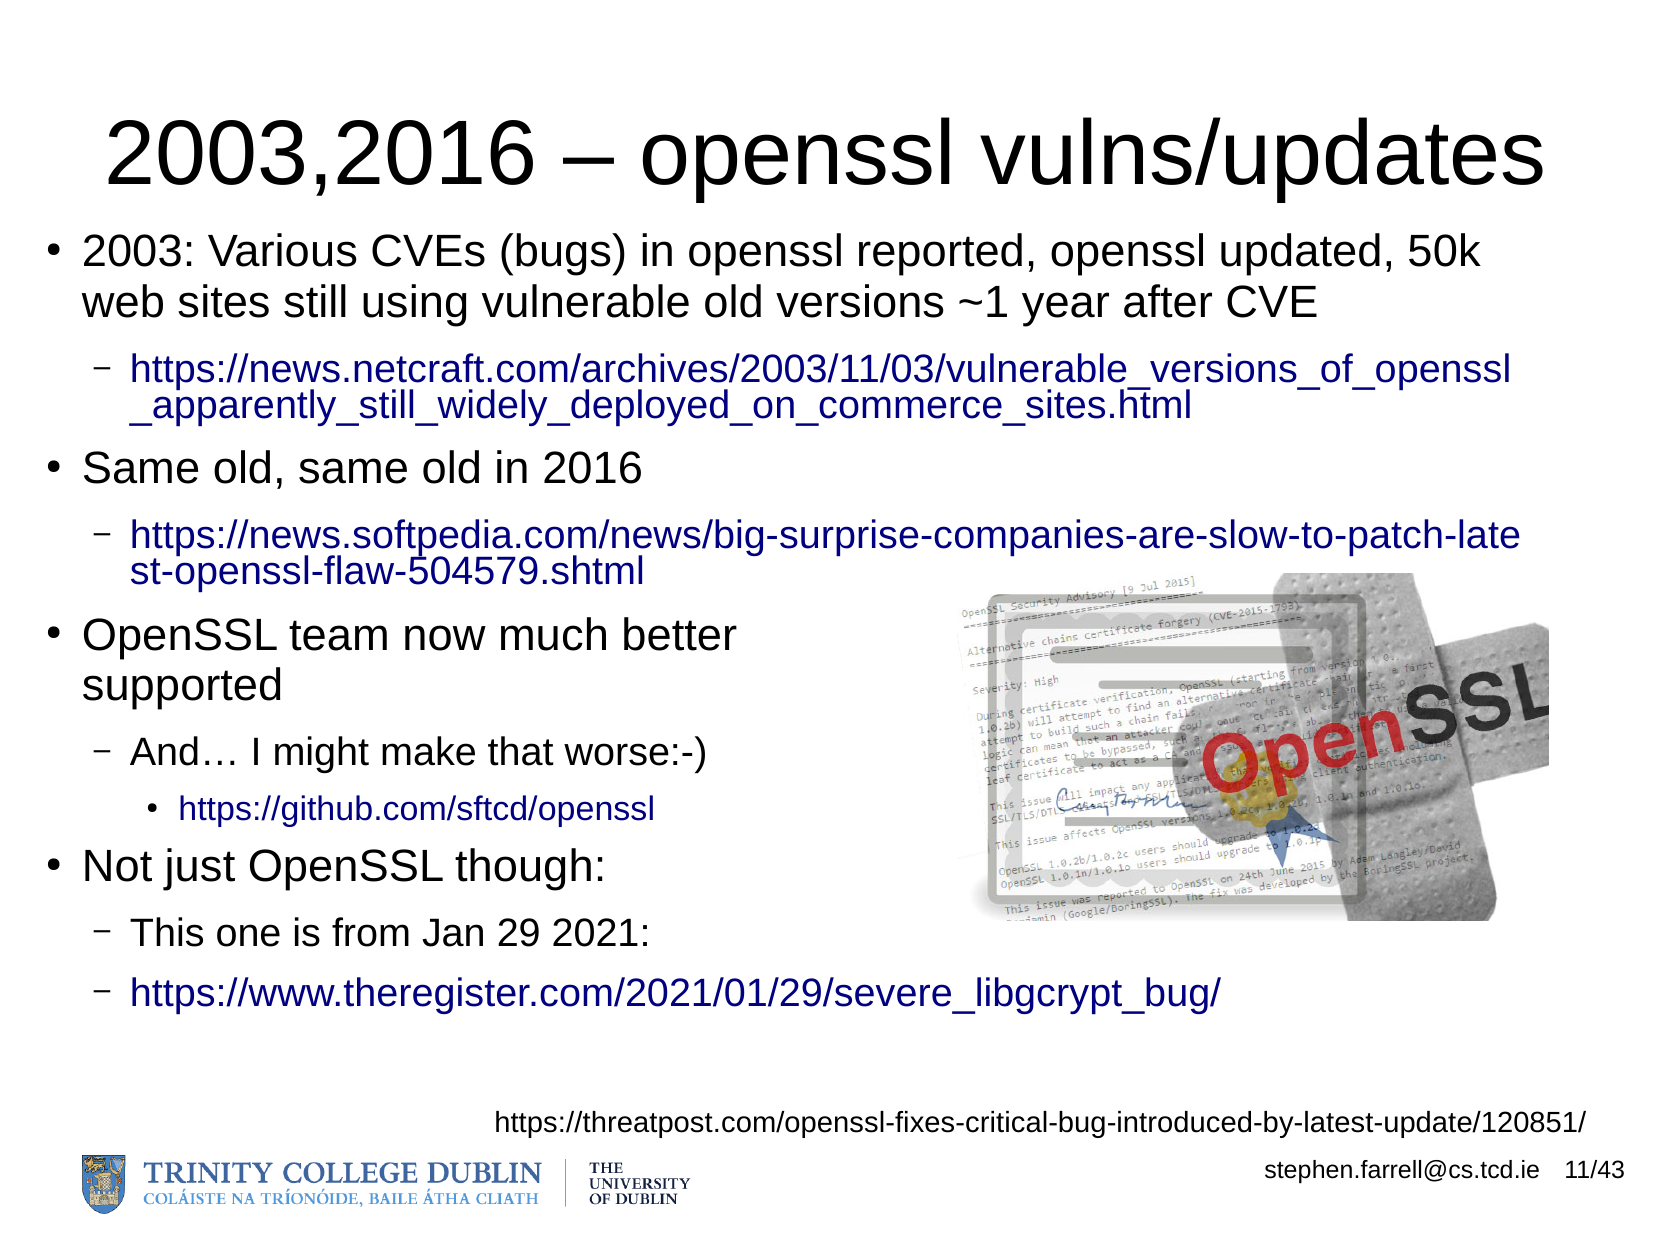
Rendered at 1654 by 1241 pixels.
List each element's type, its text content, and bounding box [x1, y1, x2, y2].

text_box https://threatpost.com/openssl-fixes-critical-bug-introduced-by-latest-update/120851/ [479, 1098, 1621, 1156]
picture [82, 1155, 694, 1214]
title 2003,2016 – openssl vulns/updates [82, 49, 1571, 257]
list 2003: Various CVEs (bugs) in openssl reported, openssl updated, 50k web sites still using vulnerable old versions ~1 year after CVE https://news.netcraft.com/archives/2003/11/03/vulnerable_versions_of_openssl_apparently_still_widely_deployed_on_commerce_sites.html Same old, same old in 2016 https://news.softpedia.com/news/big-surprise-companies-are-slow-to-patch-latest-openssl-flaw-504579.shtml OpenSSL team now much better supported And… I might make that worse:-) https://github.com/sftcd/openssl Not just OpenSSL though: This one is from Jan 29 2021: https://www.theregister.com/2021/01/29/severe_libgcrypt_bug/ [33, 225, 1522, 946]
picture [1522, 573, 1549, 921]
